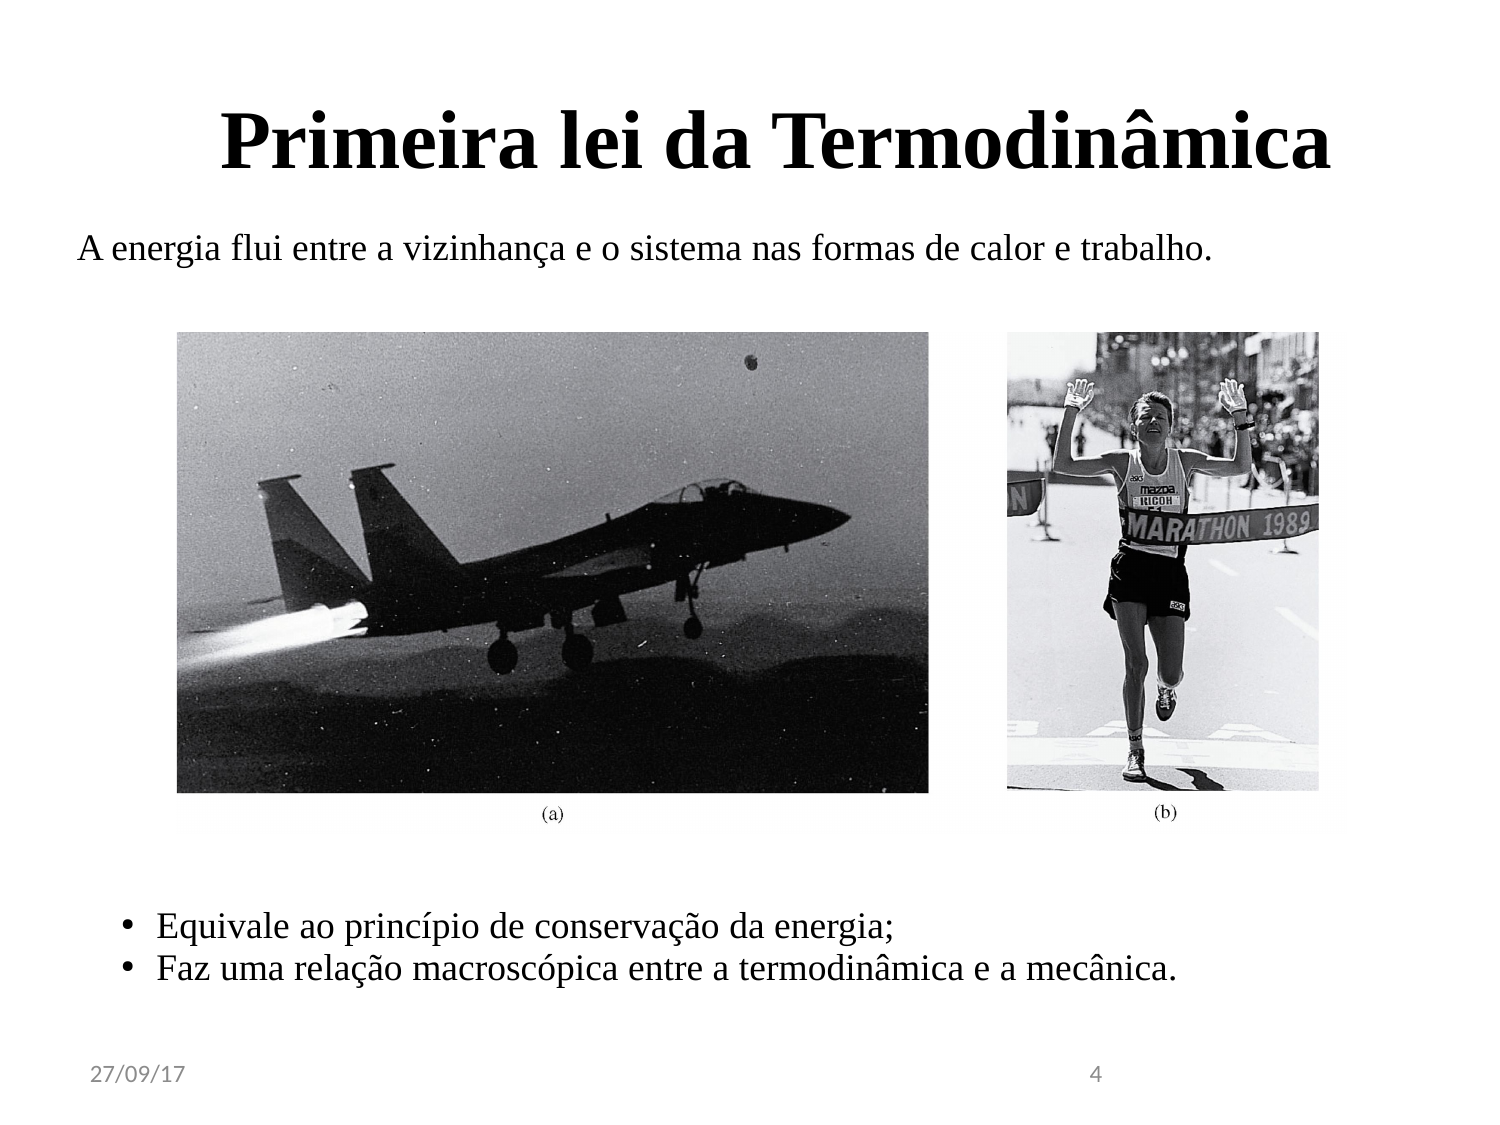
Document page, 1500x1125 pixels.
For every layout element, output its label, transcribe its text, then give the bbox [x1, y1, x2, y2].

text_box Primeira lei da Termodinâmica [205, 78, 1286, 193]
picture [176, 332, 1347, 834]
text_box <número> [1074, 1042, 1425, 1103]
text_box A energia flui entre a vizinhança e o sistema nas formas de calor e trabalho. [62, 215, 1450, 276]
text_box Equivale ao princípio de conservação da energia; Faz uma relação macroscópica entre a termodinâmica e a mecânica. [106, 897, 1382, 996]
text_box 27/09/17 [74, 1042, 425, 1103]
